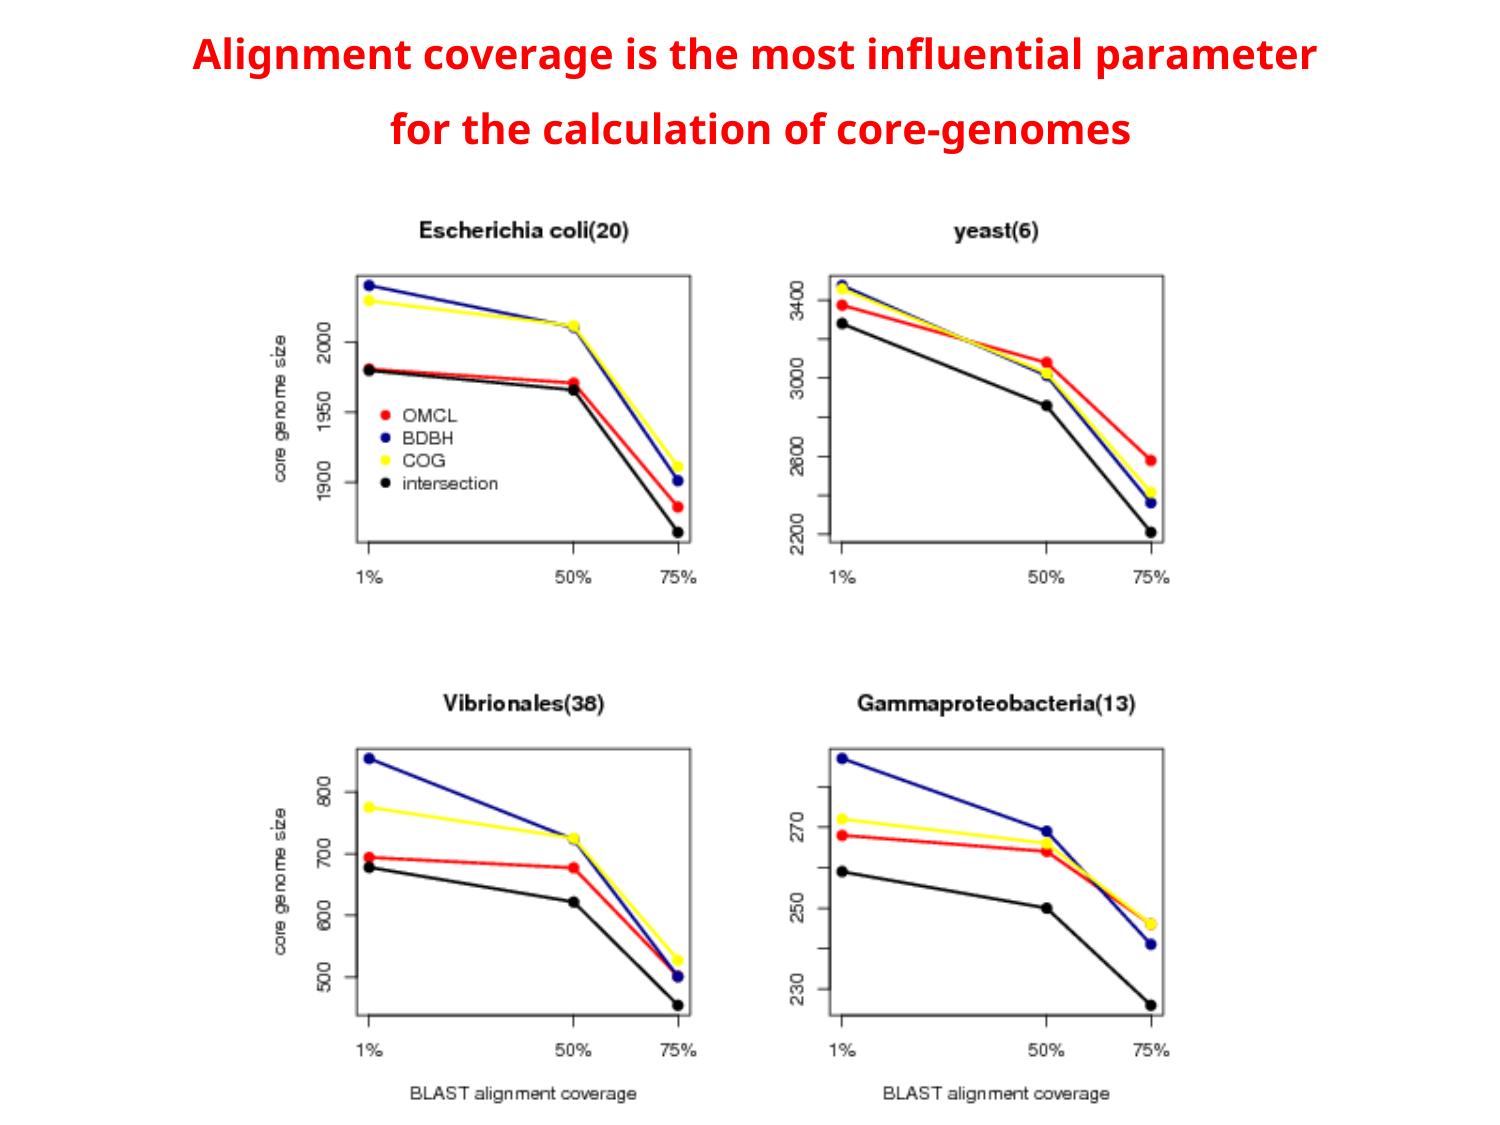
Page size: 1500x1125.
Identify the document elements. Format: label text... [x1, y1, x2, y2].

picture [265, 184, 1211, 1125]
text_box Alignment coverage is the most influential parameter for the calculation of core-genomes [177, 0, 1345, 161]
